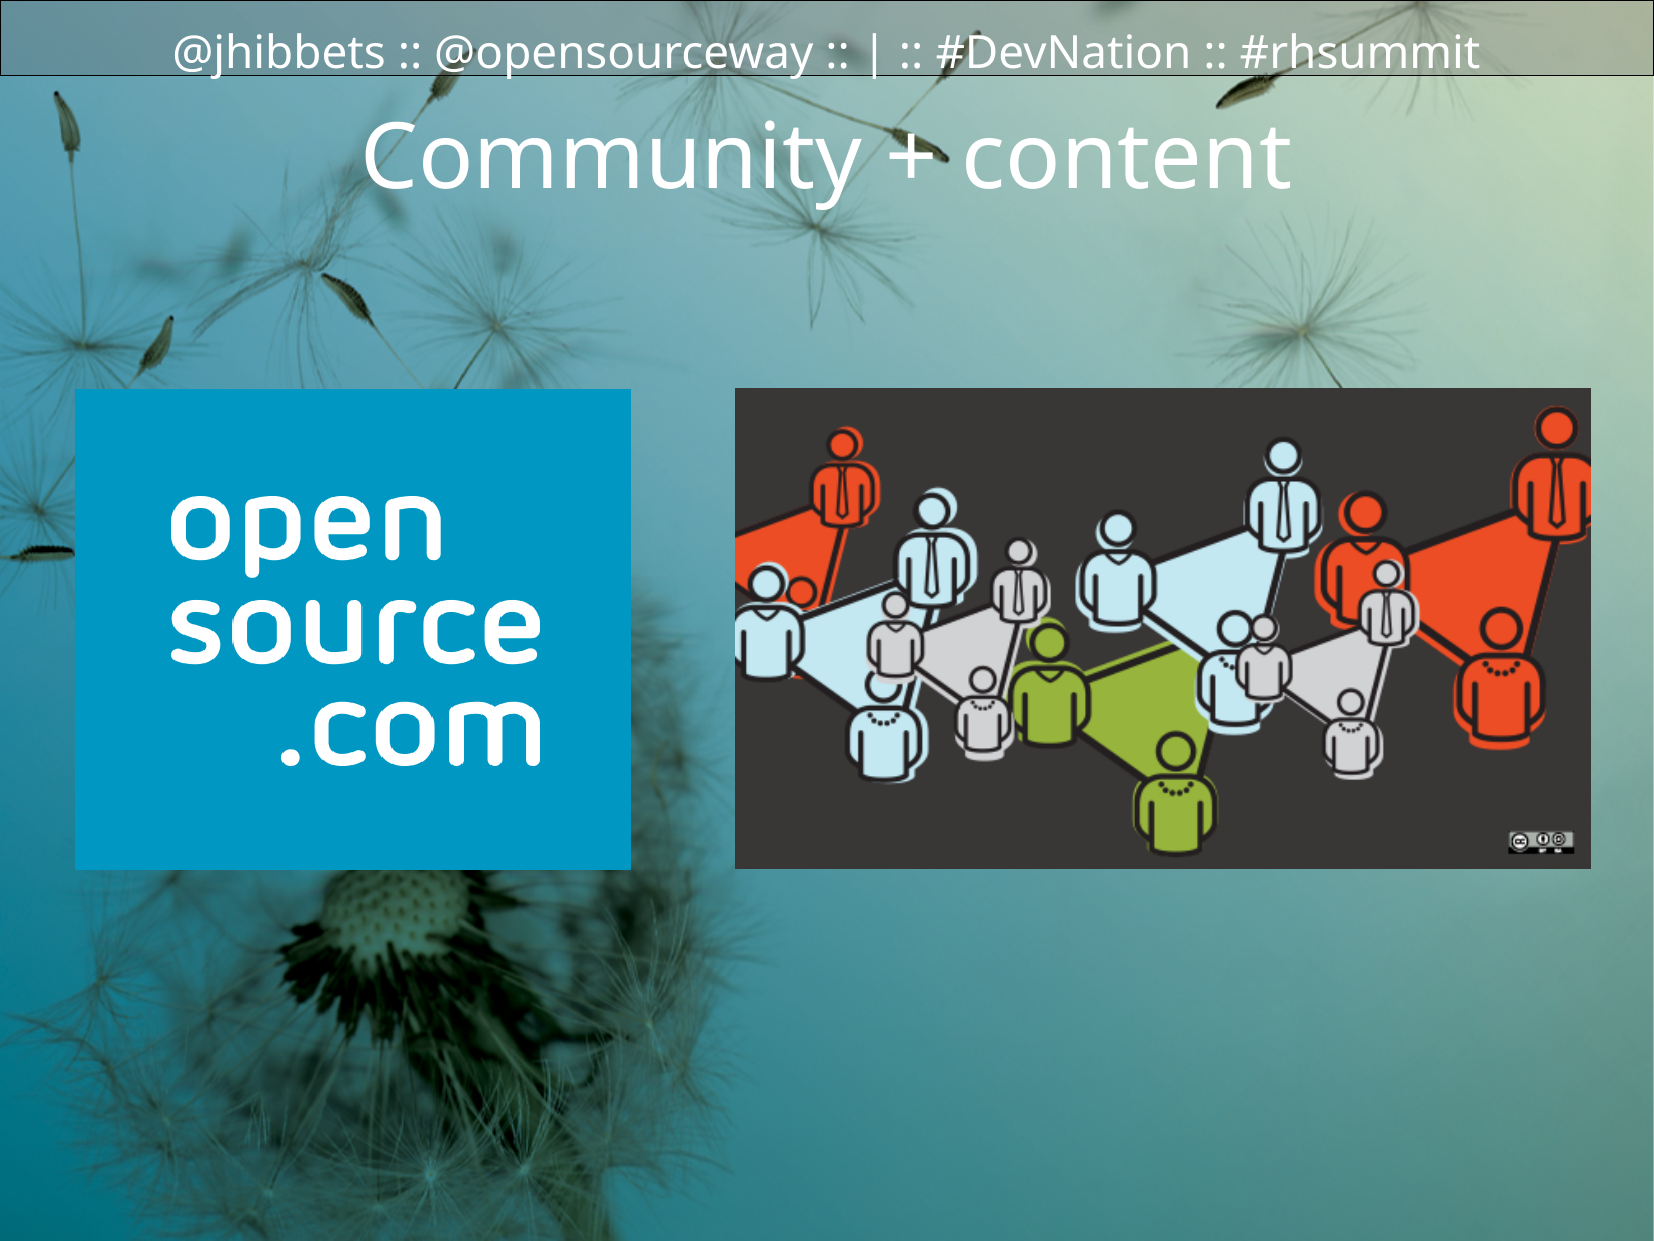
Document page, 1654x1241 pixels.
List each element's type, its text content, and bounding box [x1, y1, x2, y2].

picture [0, 76, 1654, 1241]
title Community + content [82, 49, 1571, 257]
